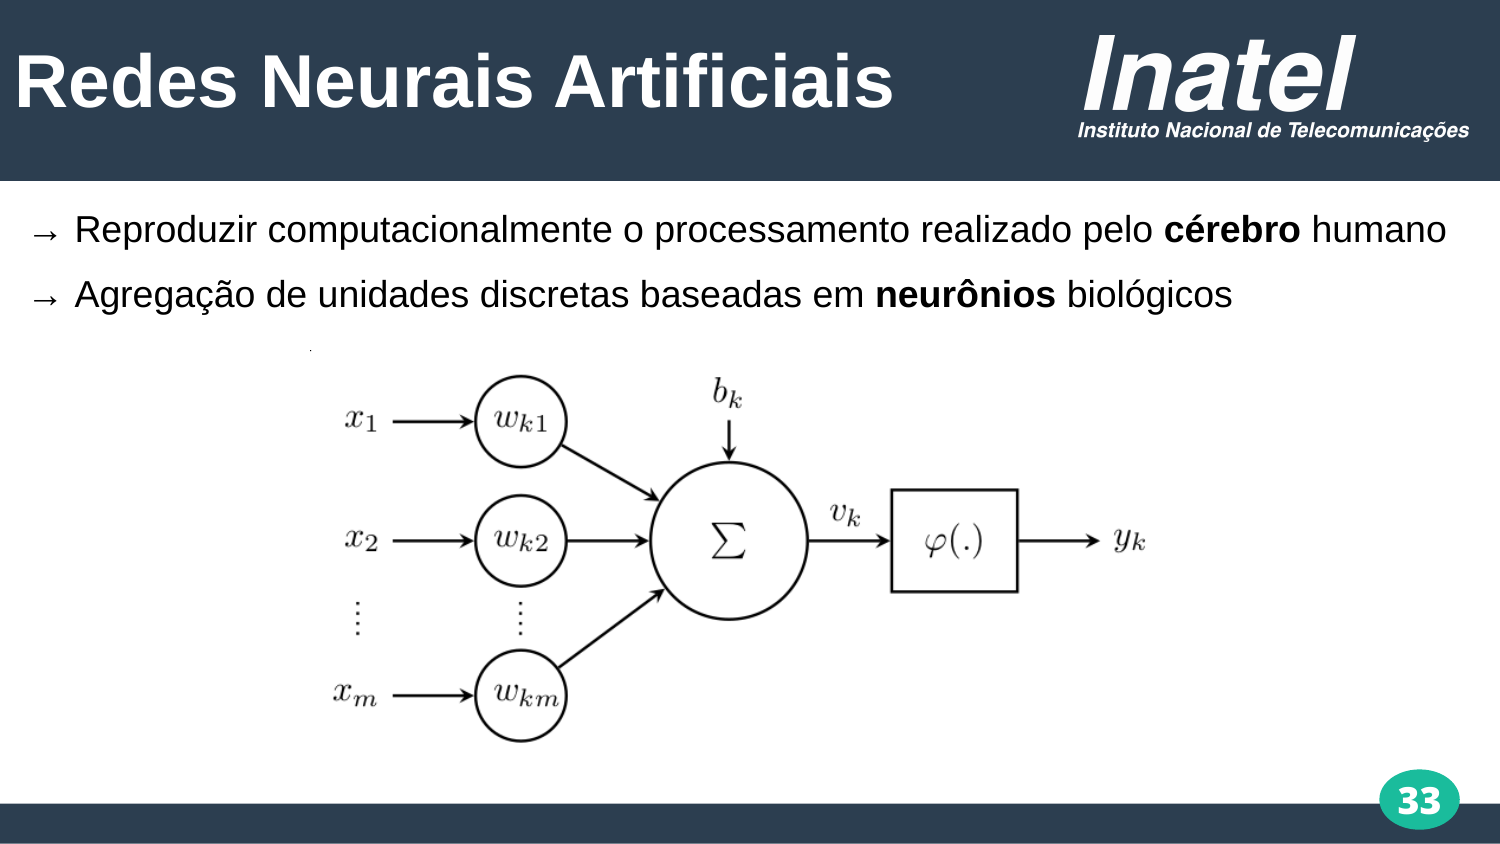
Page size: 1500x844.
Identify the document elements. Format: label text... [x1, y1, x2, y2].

text_box → Reproduzir computacionalmente o processamento realizado pelo cérebro humano → Agregação de unidades discretas baseadas em neurônios biológicos [11, 200, 1465, 324]
text_box Redes Neurais Artificiais [0, 27, 1063, 136]
picture [310, 350, 1164, 756]
picture [1078, 35, 1469, 142]
